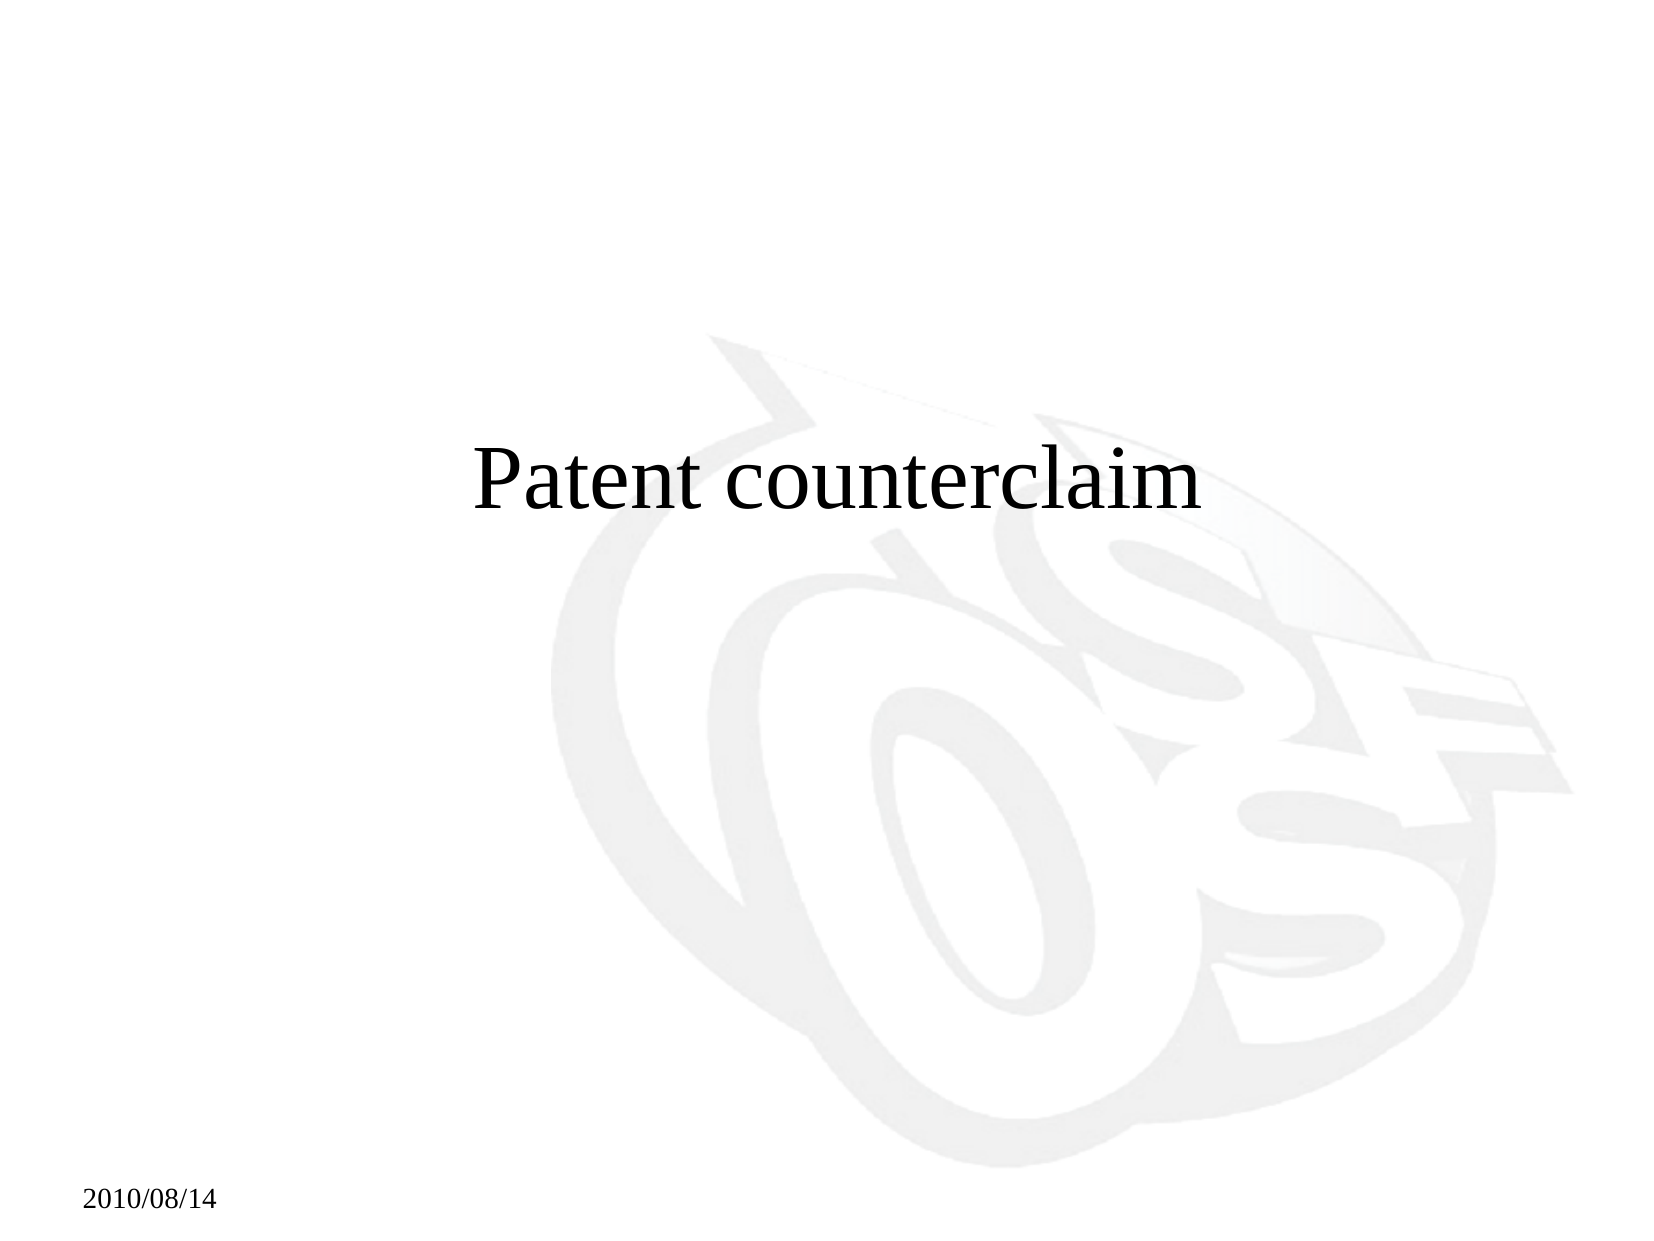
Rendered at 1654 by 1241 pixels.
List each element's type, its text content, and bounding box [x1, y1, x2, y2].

picture [551, 331, 1577, 1170]
title Patent counterclaim [472, 312, 1418, 591]
